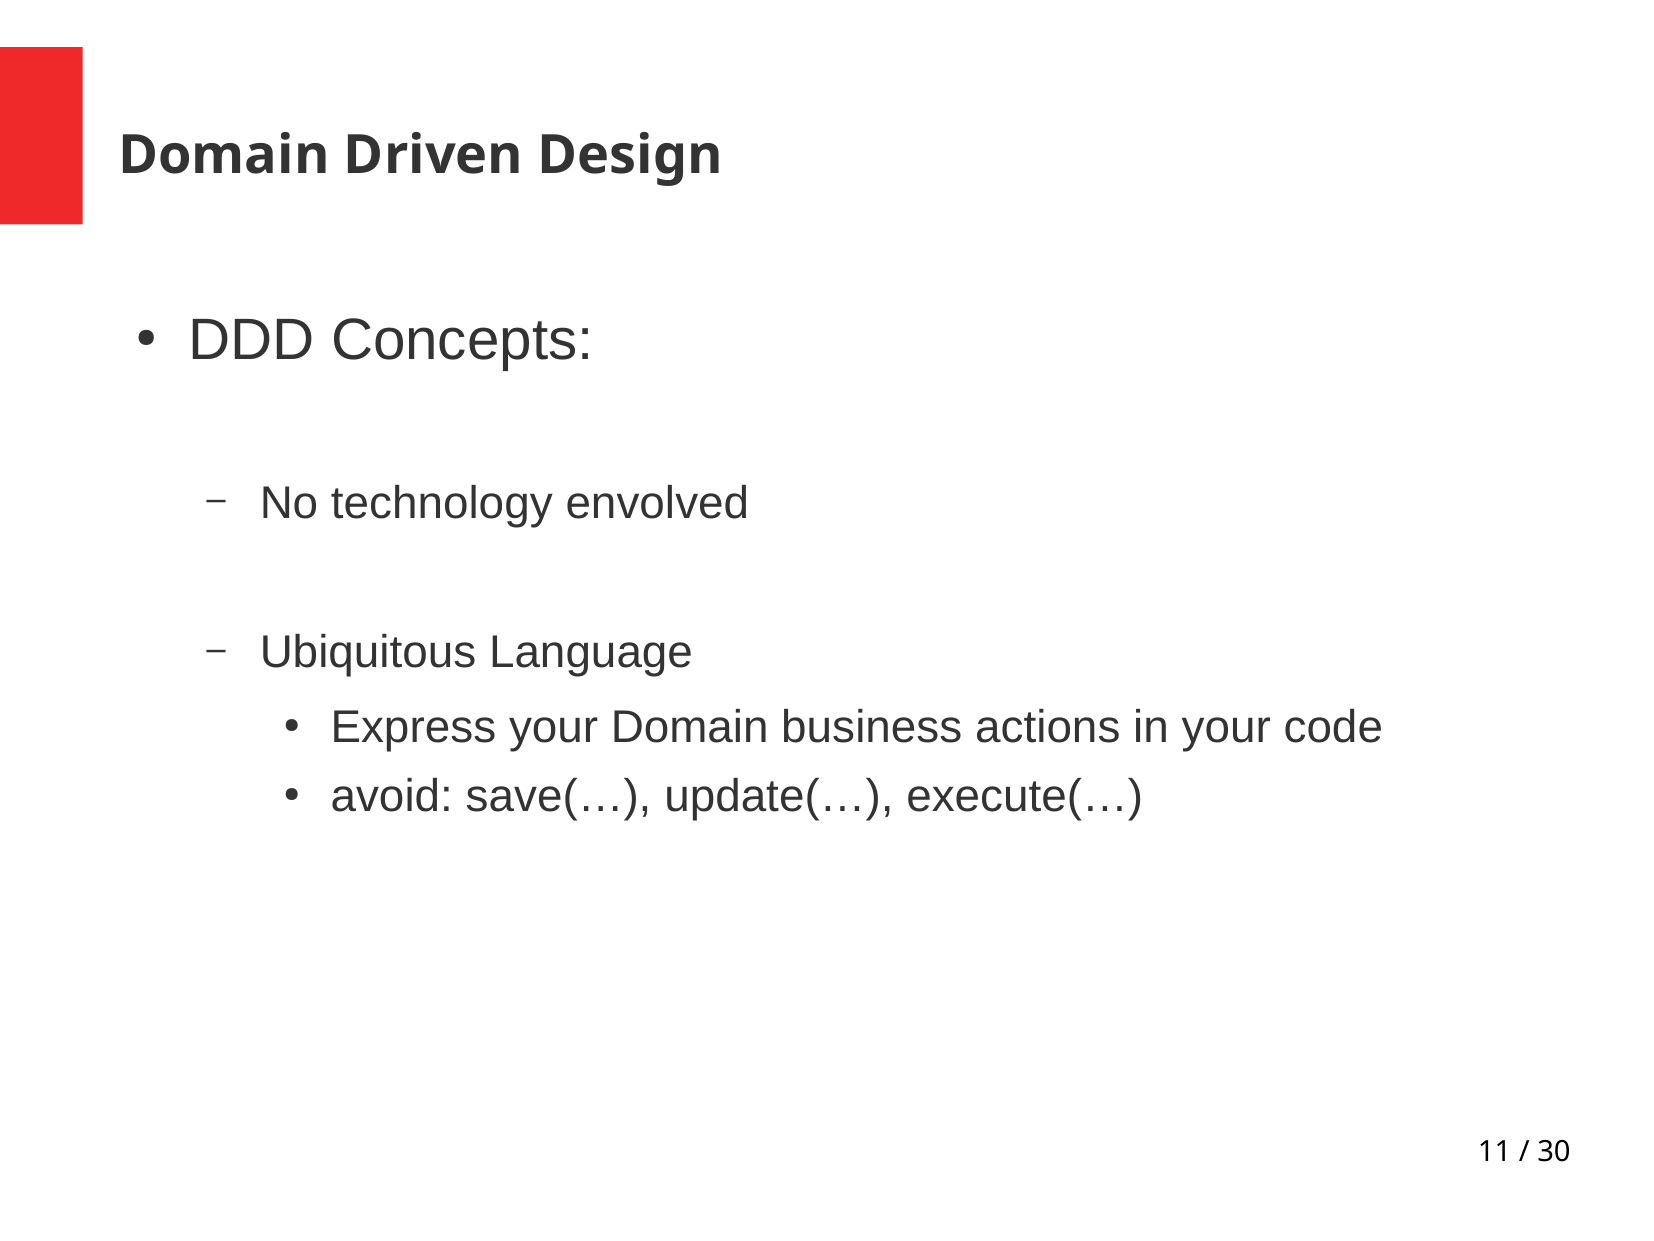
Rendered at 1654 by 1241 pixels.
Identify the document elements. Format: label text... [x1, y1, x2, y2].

title Domain Driven Design [118, 49, 1571, 257]
list DDD Concepts: No technology envolved Ubiquitous Language Express your Domain business actions in your code avoid: save(…), update(…), execute(…) [118, 307, 1536, 1027]
